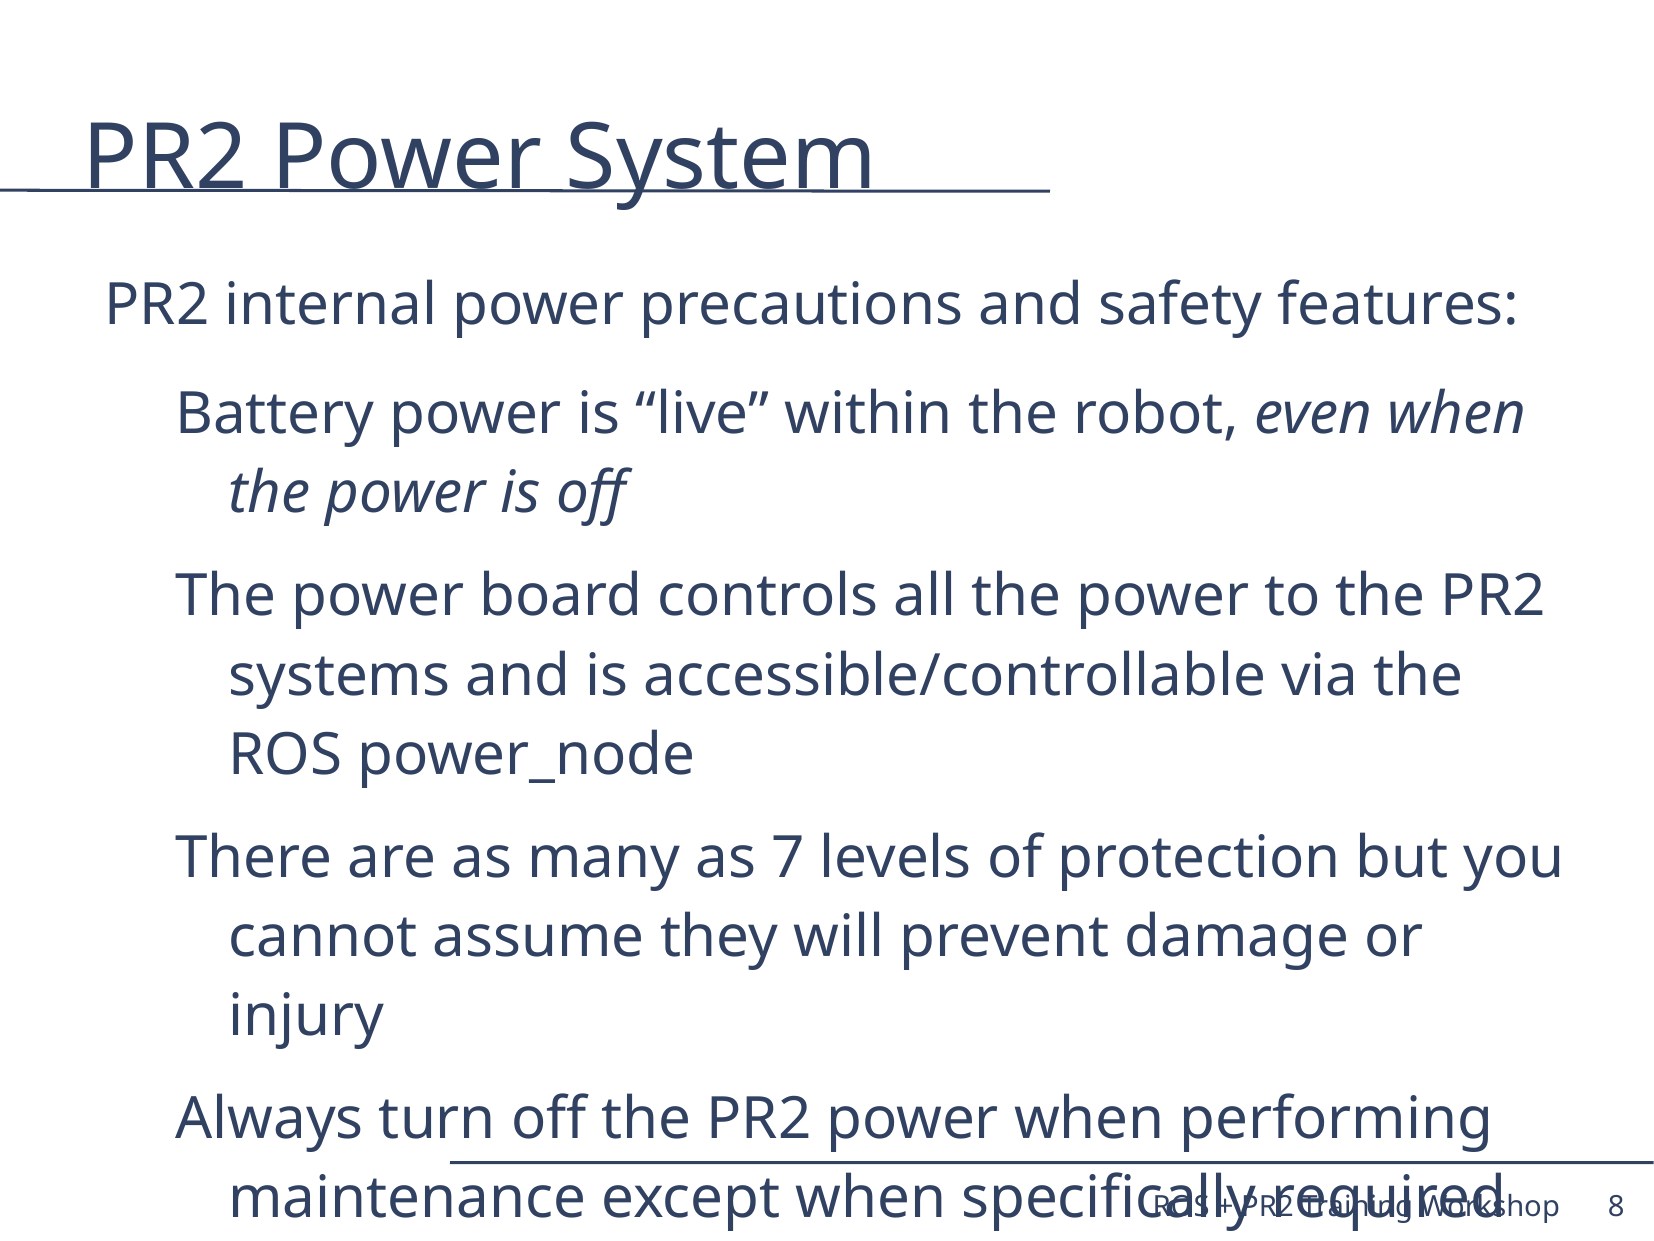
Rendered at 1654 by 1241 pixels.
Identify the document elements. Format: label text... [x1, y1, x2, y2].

title PR2 Power System [82, 56, 1571, 250]
list PR2 internal power precautions and safety features: Battery power is “live” within the robot, even when the power is off The power board controls all the power to the PR2 systems and is accessible/controllable via the ROS power_node There are as many as 7 levels of protection but you cannot assume they will prevent damage or injury Always turn off the PR2 power when performing maintenance except when specifically required to complete a procedure such as the counter balance adjustment [86, 262, 1576, 1082]
